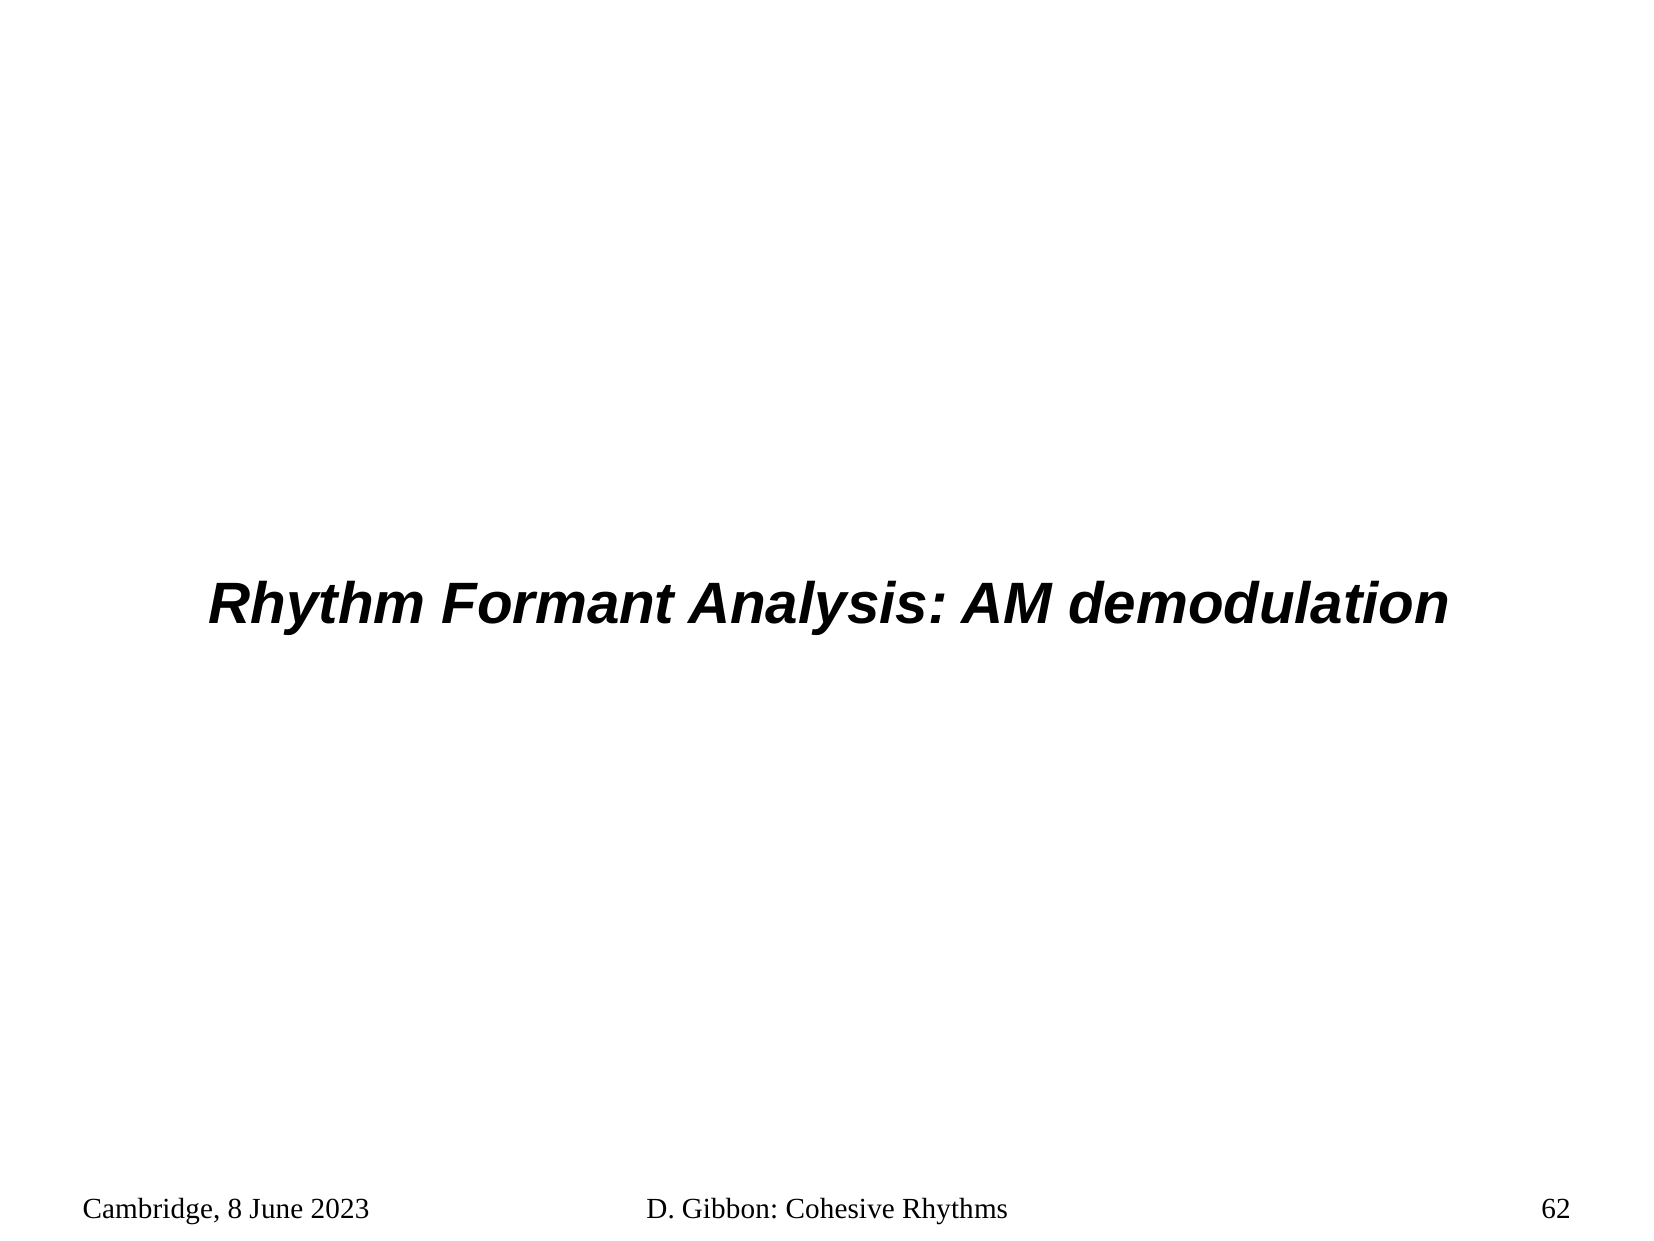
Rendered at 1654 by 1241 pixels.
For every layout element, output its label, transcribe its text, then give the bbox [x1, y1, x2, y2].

title Rhythm Formant Analysis: AM demodulation [17, 480, 1642, 727]
